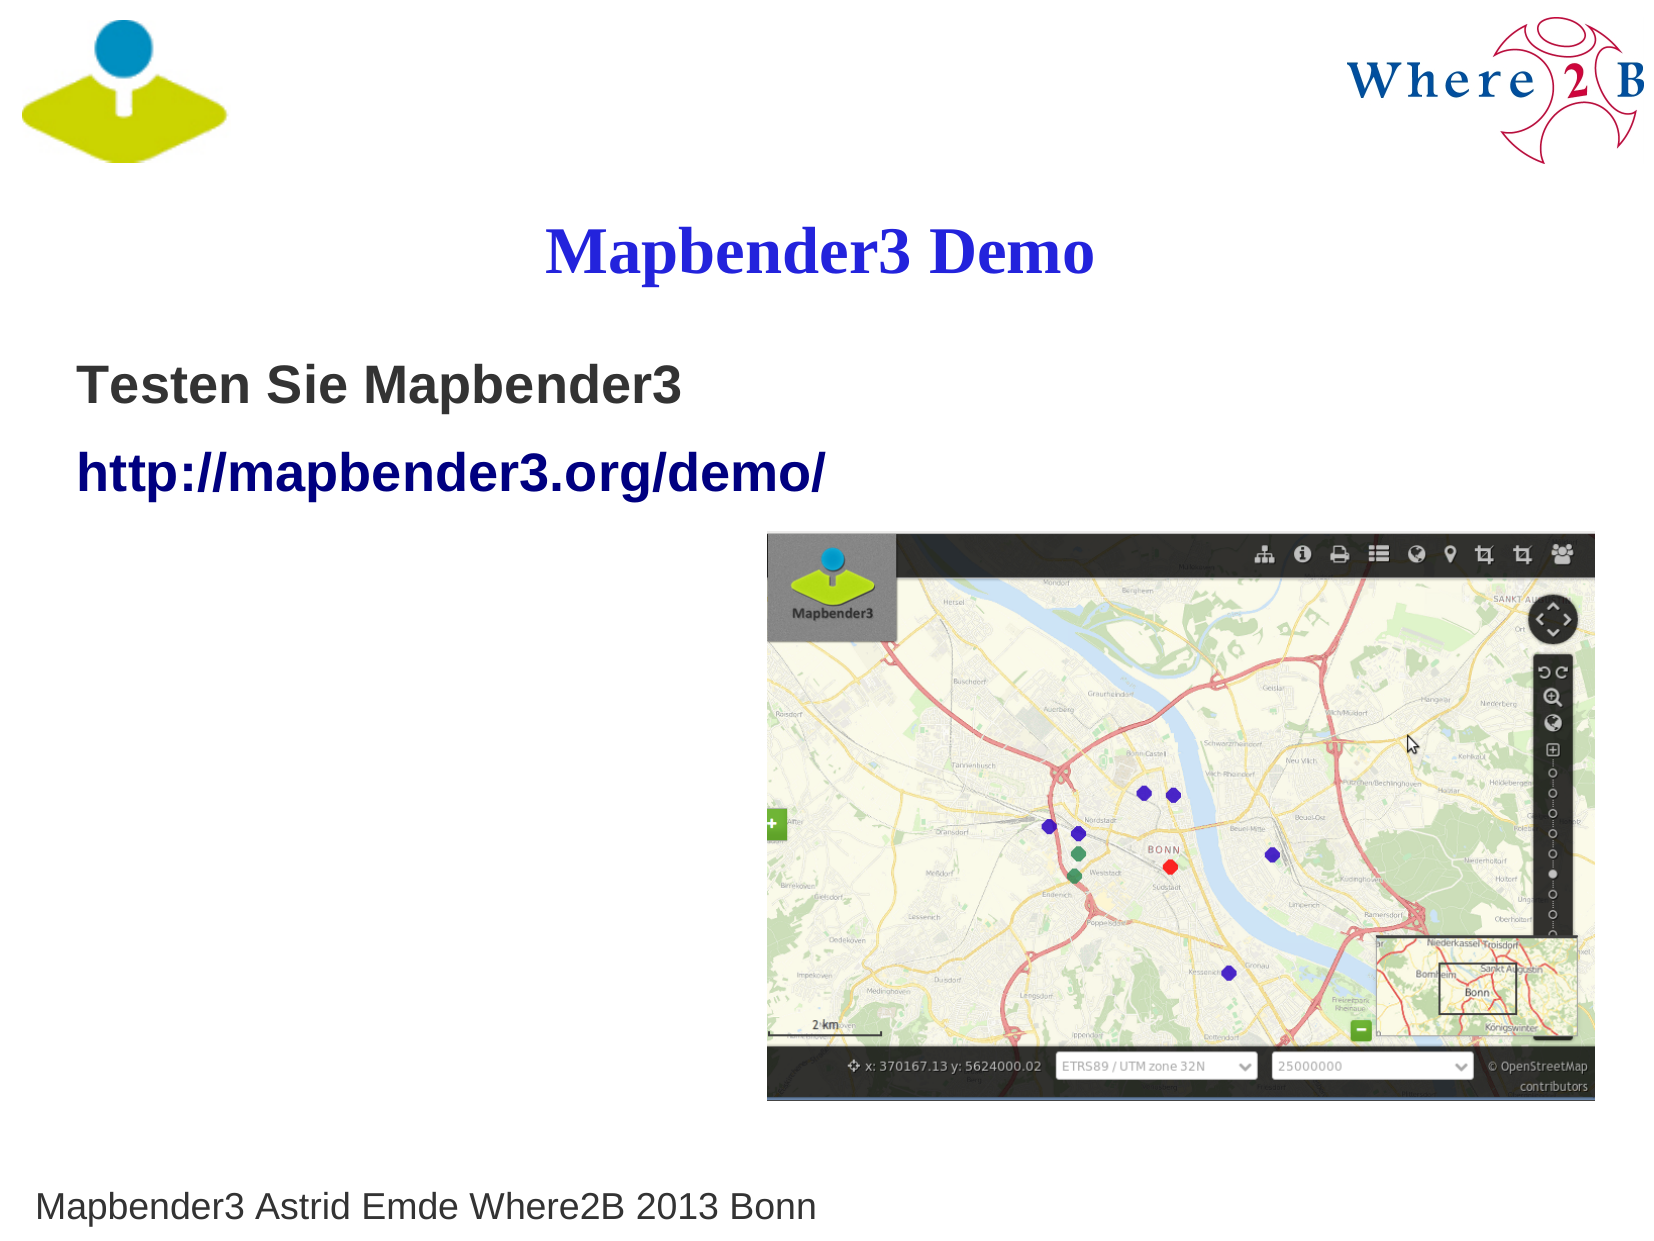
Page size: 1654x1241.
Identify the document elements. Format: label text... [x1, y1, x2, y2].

picture [22, 20, 231, 163]
picture [1347, 17, 1644, 164]
picture [767, 531, 1595, 1101]
title Mapbender3 Demo [76, 177, 1565, 325]
list Testen Sie Mapbender3 http://mapbender3.org/demo/ [76, 354, 1565, 1173]
